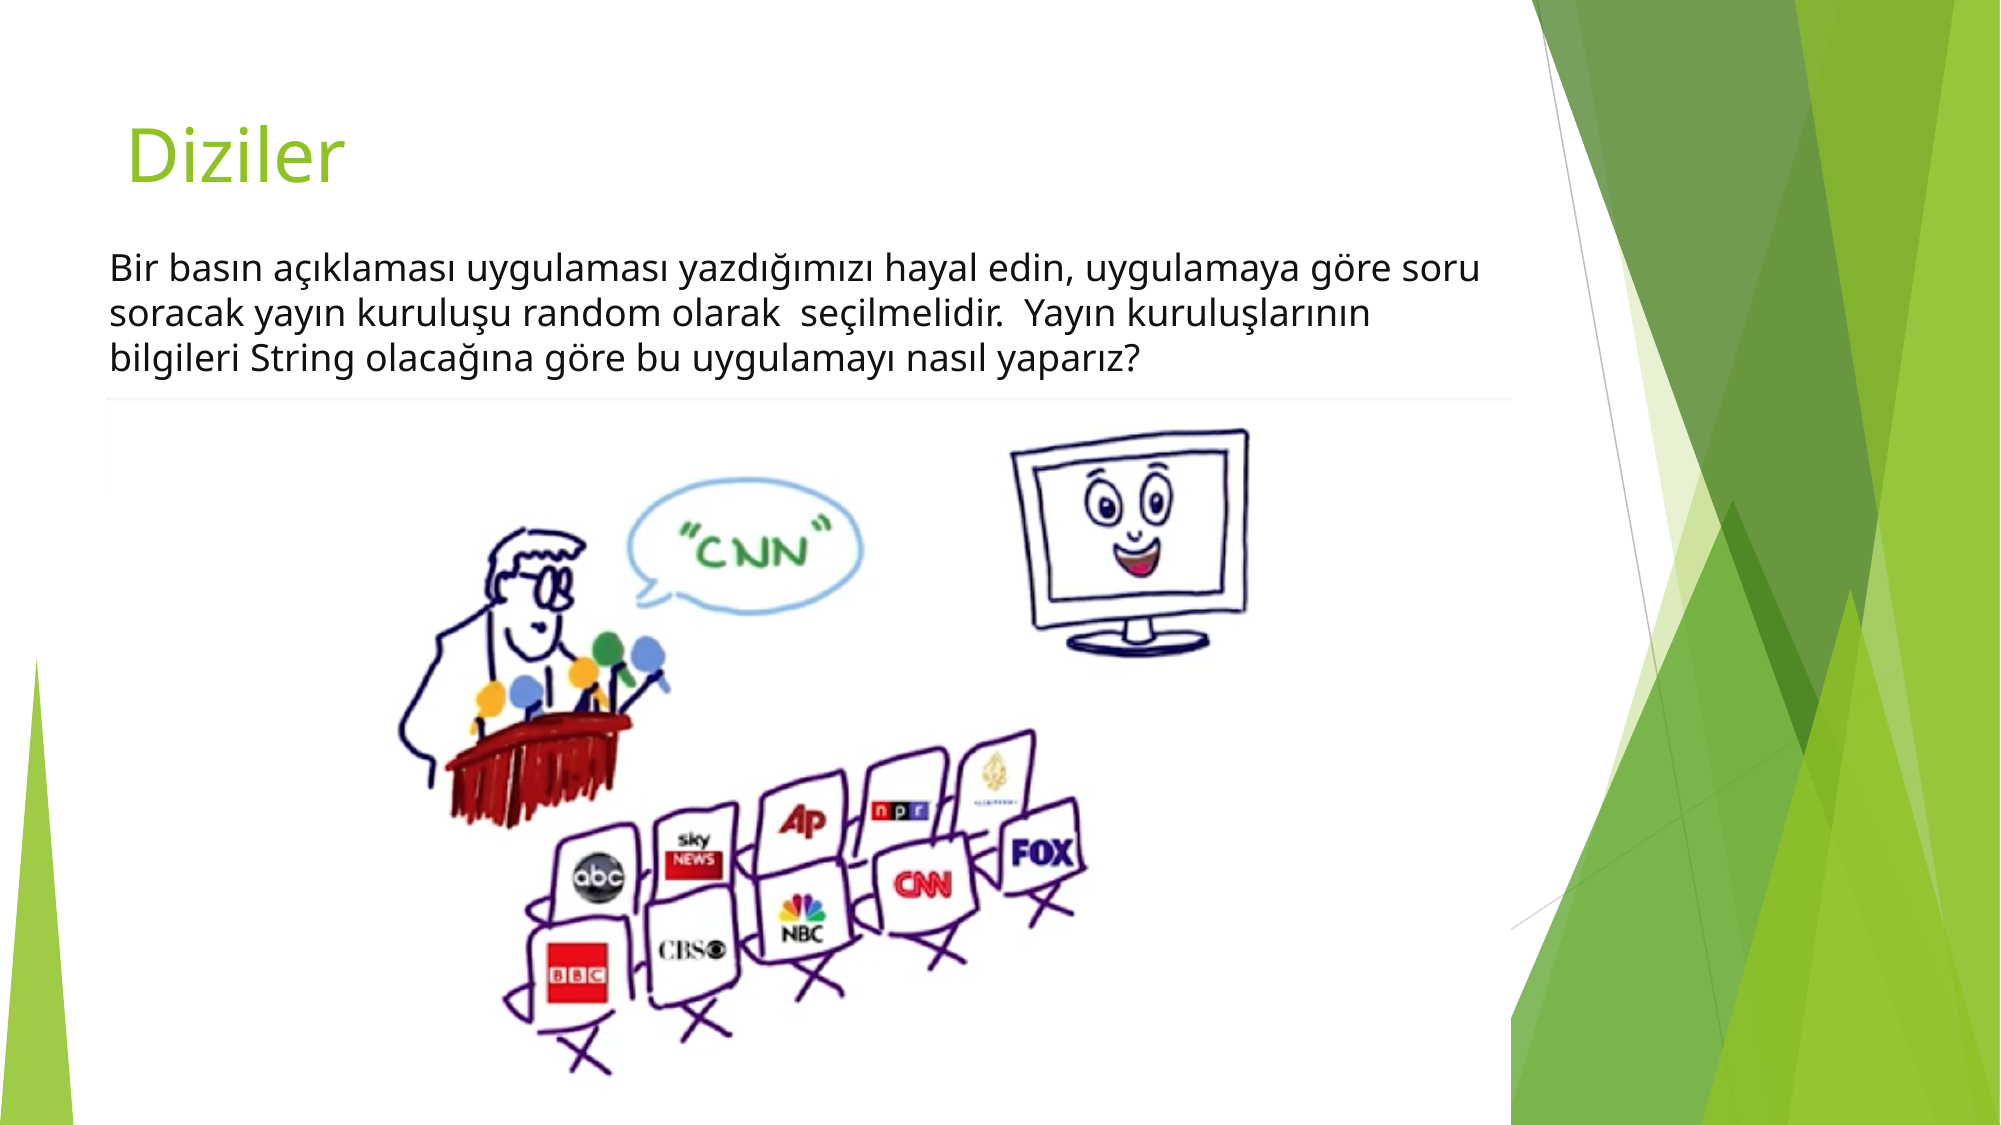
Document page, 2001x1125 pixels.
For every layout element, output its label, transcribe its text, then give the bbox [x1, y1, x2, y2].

title Diziler [111, 99, 1522, 317]
picture [106, 398, 1511, 1125]
text_box Bir basın açıklaması uygulaması yazdığımızı hayal edin, uygulamaya göre soru soracak yayın kuruluşu random olarak seçilmelidir. Yayın kuruluşlarının bilgileri String olacağına göre bu uygulamayı nasıl yaparız? [94, 236, 1501, 645]
